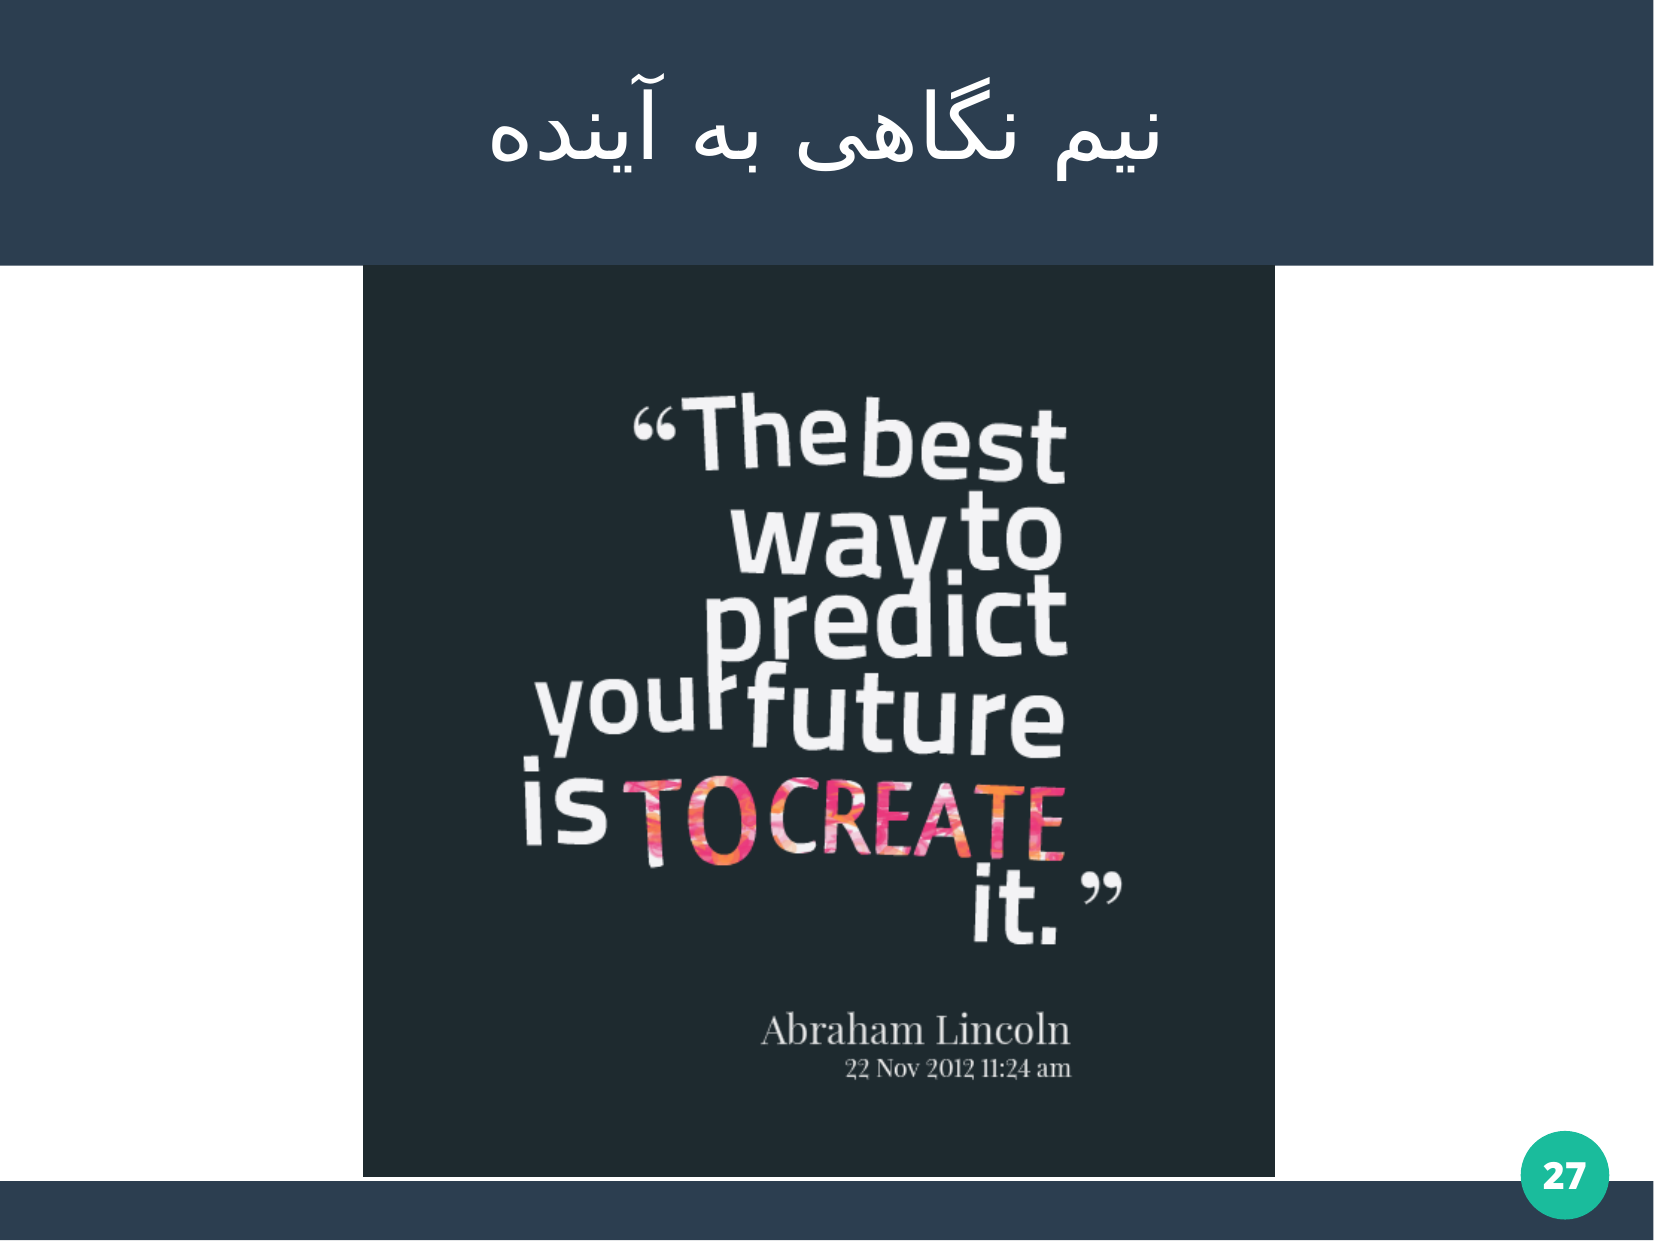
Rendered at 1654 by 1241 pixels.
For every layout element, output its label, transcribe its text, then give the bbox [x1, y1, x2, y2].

title نیم نگاهی به آینده [59, 49, 1595, 207]
picture [363, 265, 1275, 1177]
